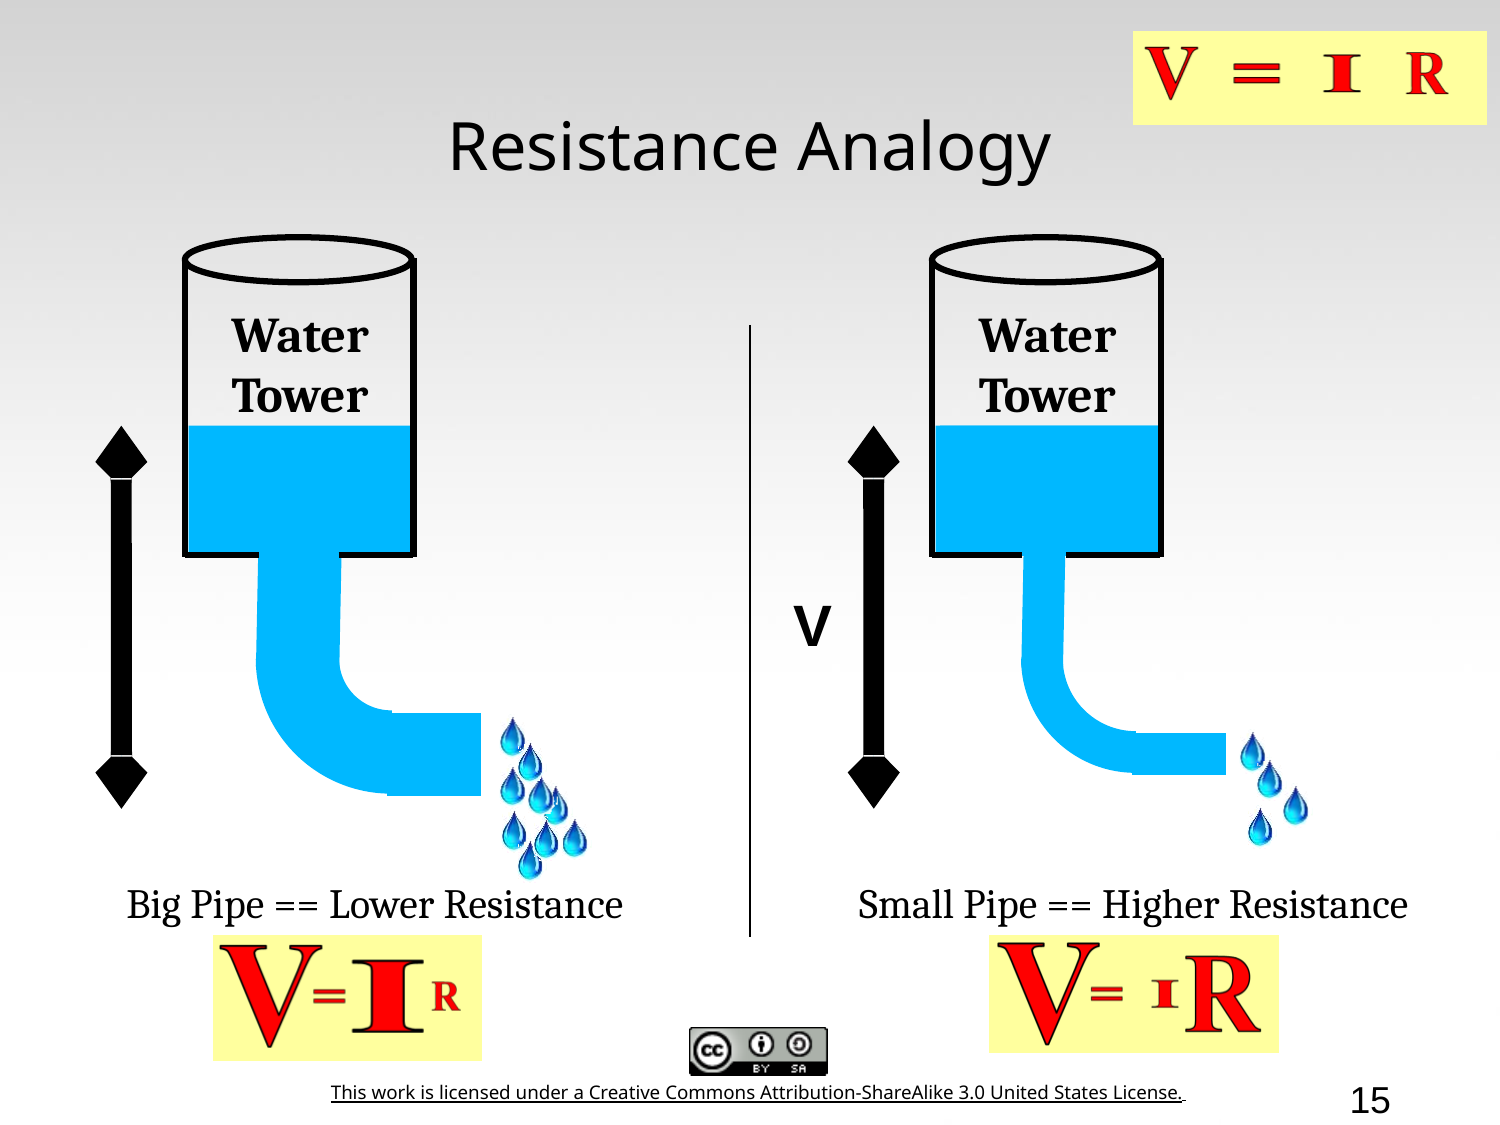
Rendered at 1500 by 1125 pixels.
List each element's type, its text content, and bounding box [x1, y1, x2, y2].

text_box Small Pipe == Higher Resistance [758, 869, 1500, 935]
text_box [935, 425, 1158, 556]
text_box Big Pipe == Lower Resistance [0, 869, 749, 935]
text_box Water Tower [188, 294, 410, 425]
text_box V [752, 581, 874, 667]
text_box Water Tower [935, 294, 1158, 425]
text_box [188, 425, 410, 556]
picture [0, 0, 1500, 1125]
title Resistance Analogy [112, 49, 1388, 238]
